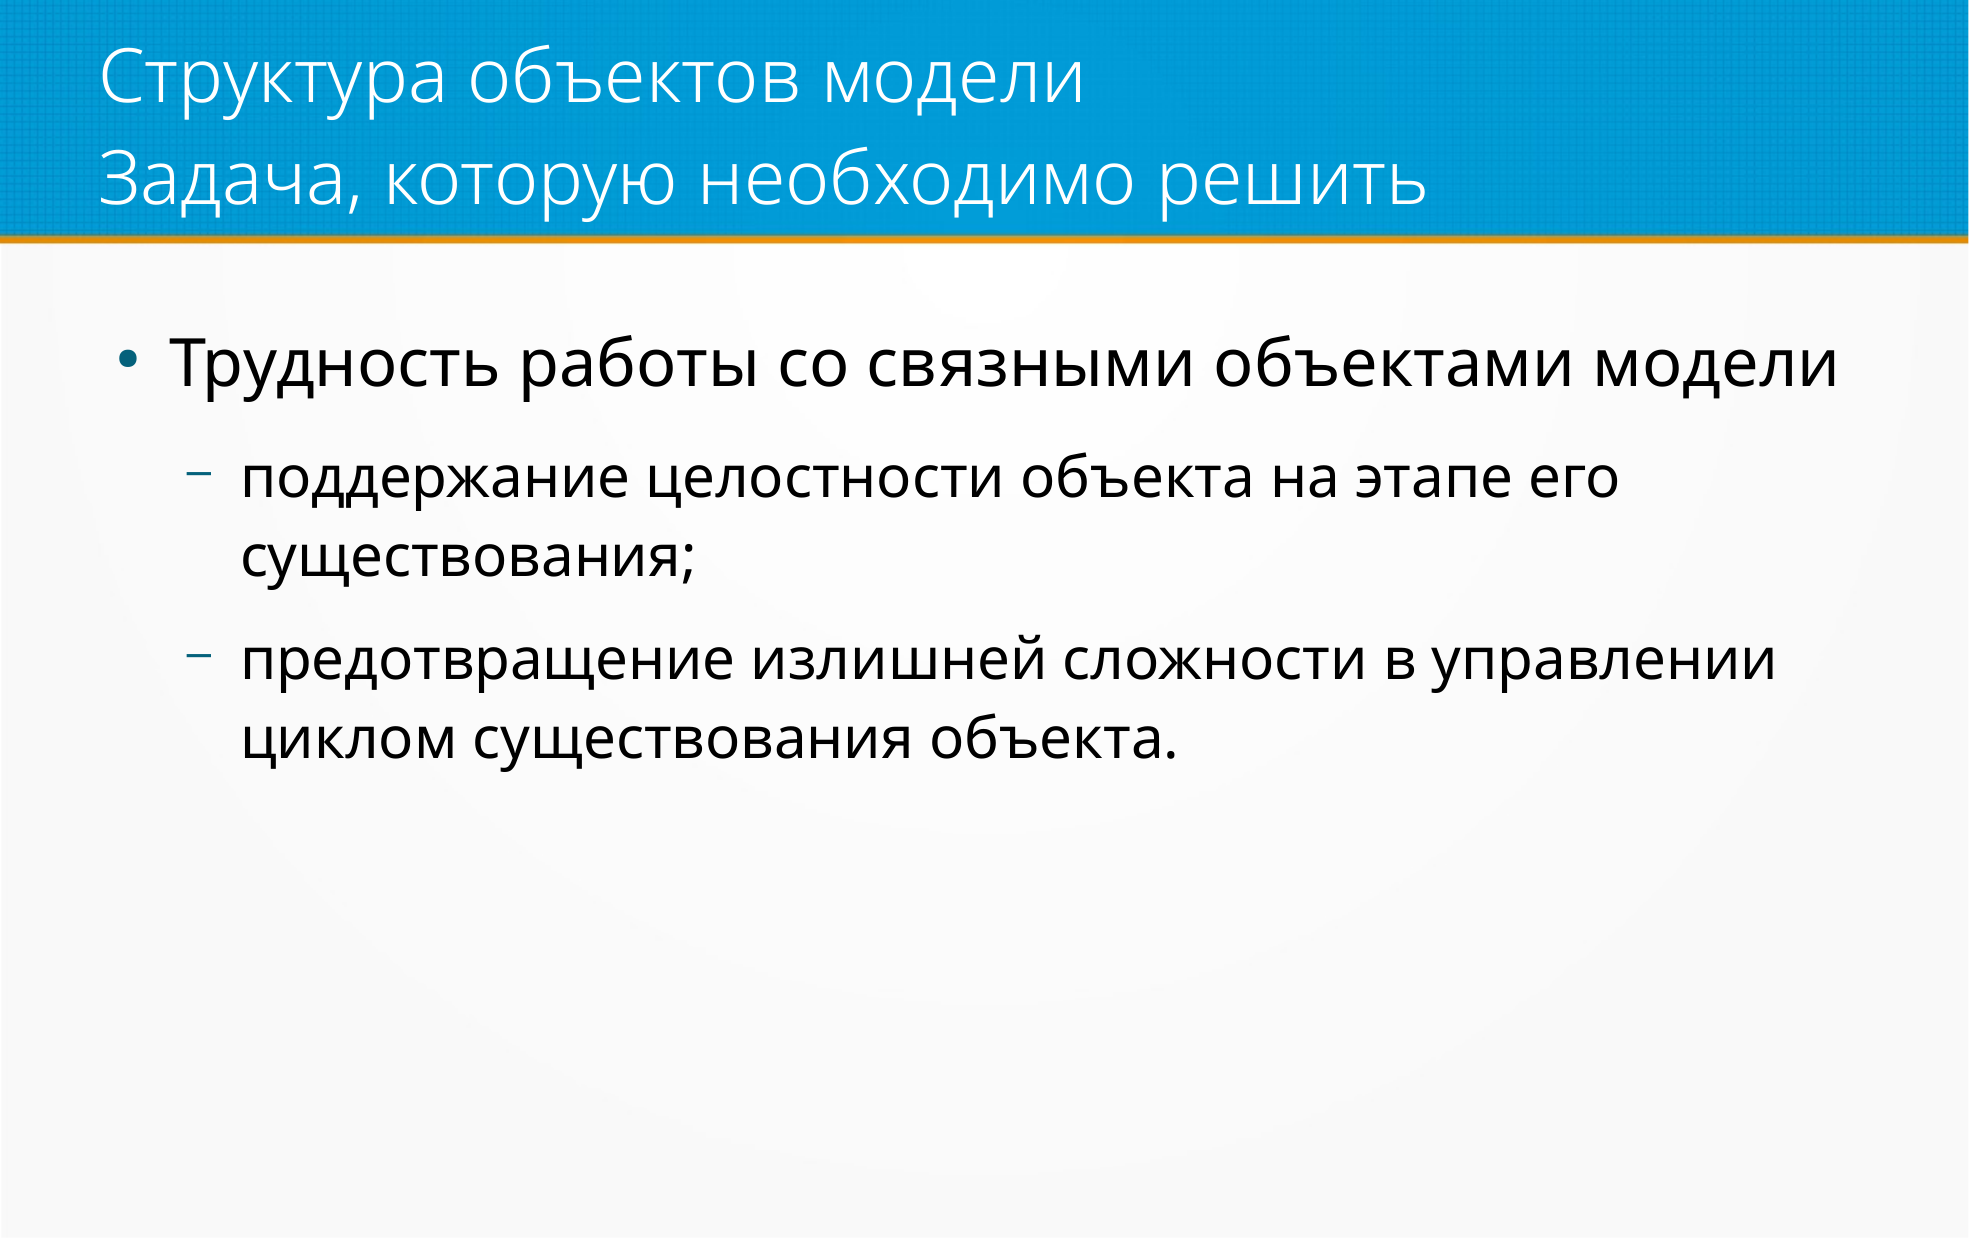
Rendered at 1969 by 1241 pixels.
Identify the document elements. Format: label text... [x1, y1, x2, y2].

list Трудность работы со связными объектами модели поддержание целостности объекта на этапе его существования; предотвращение излишней сложности в управлении циклом существования объекта. [98, 315, 1861, 1081]
picture [0, 233, 1969, 1241]
title Структура объектов модели Задача, которую необходимо решить [98, 19, 1870, 227]
